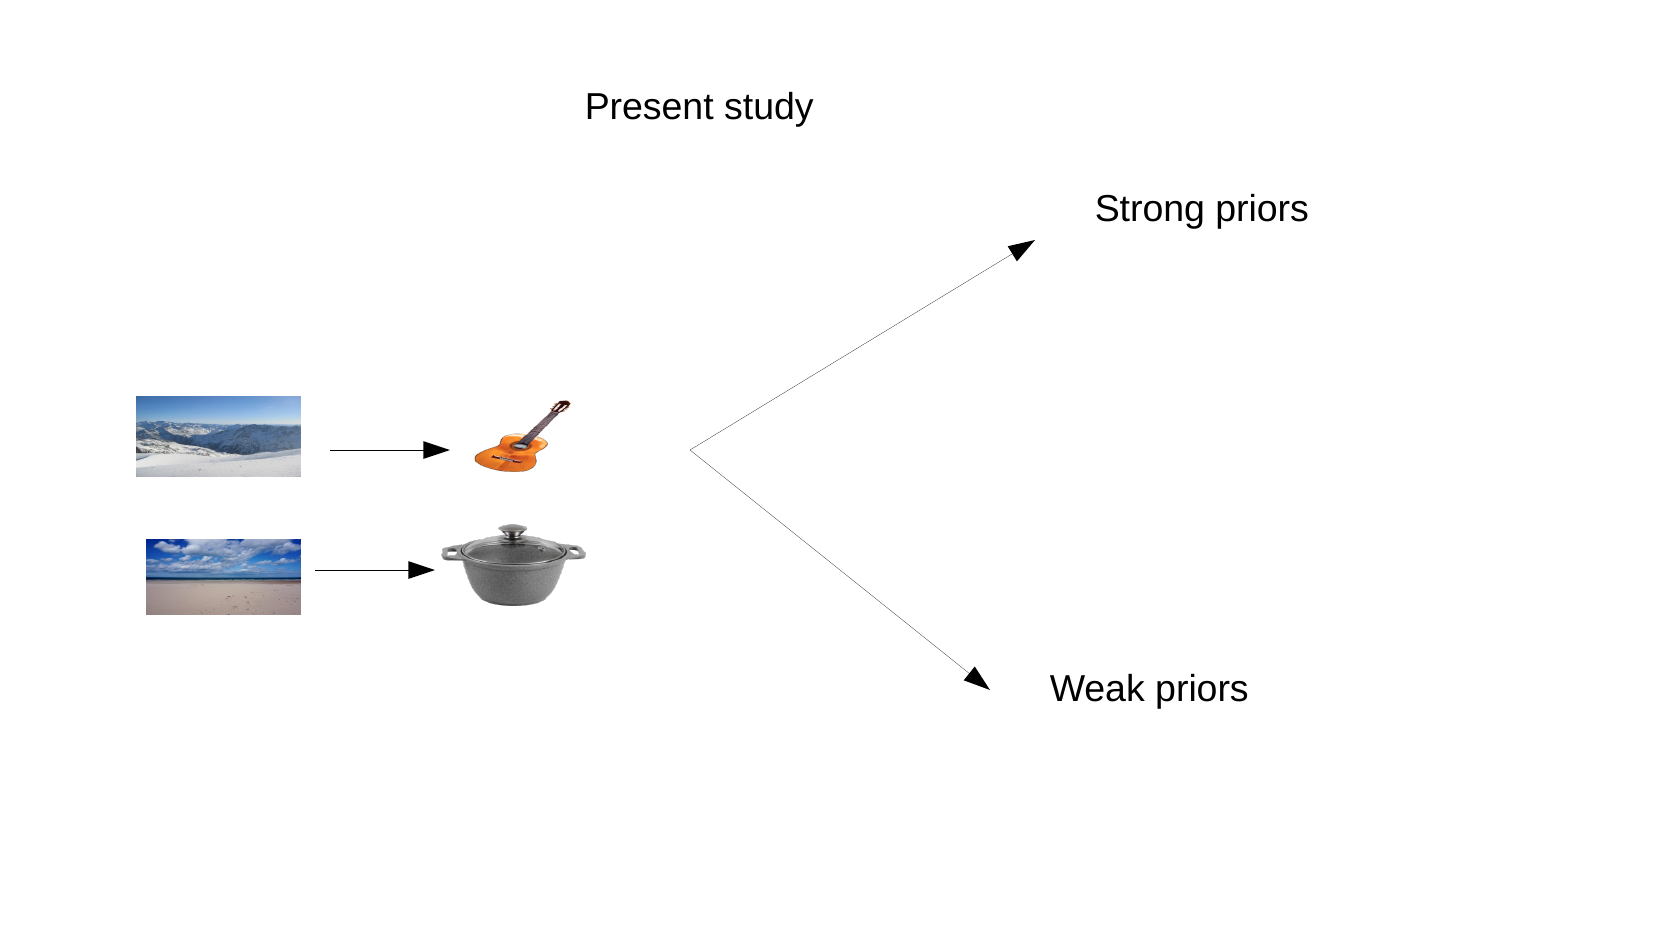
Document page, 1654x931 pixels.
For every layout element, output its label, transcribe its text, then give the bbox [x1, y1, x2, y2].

text_box Present study [570, 78, 1546, 136]
picture [441, 524, 586, 606]
picture [472, 399, 571, 472]
text_box Strong priors [1080, 180, 1516, 237]
text_box Weak priors [1035, 660, 1471, 717]
picture [136, 396, 301, 477]
picture [146, 539, 301, 616]
